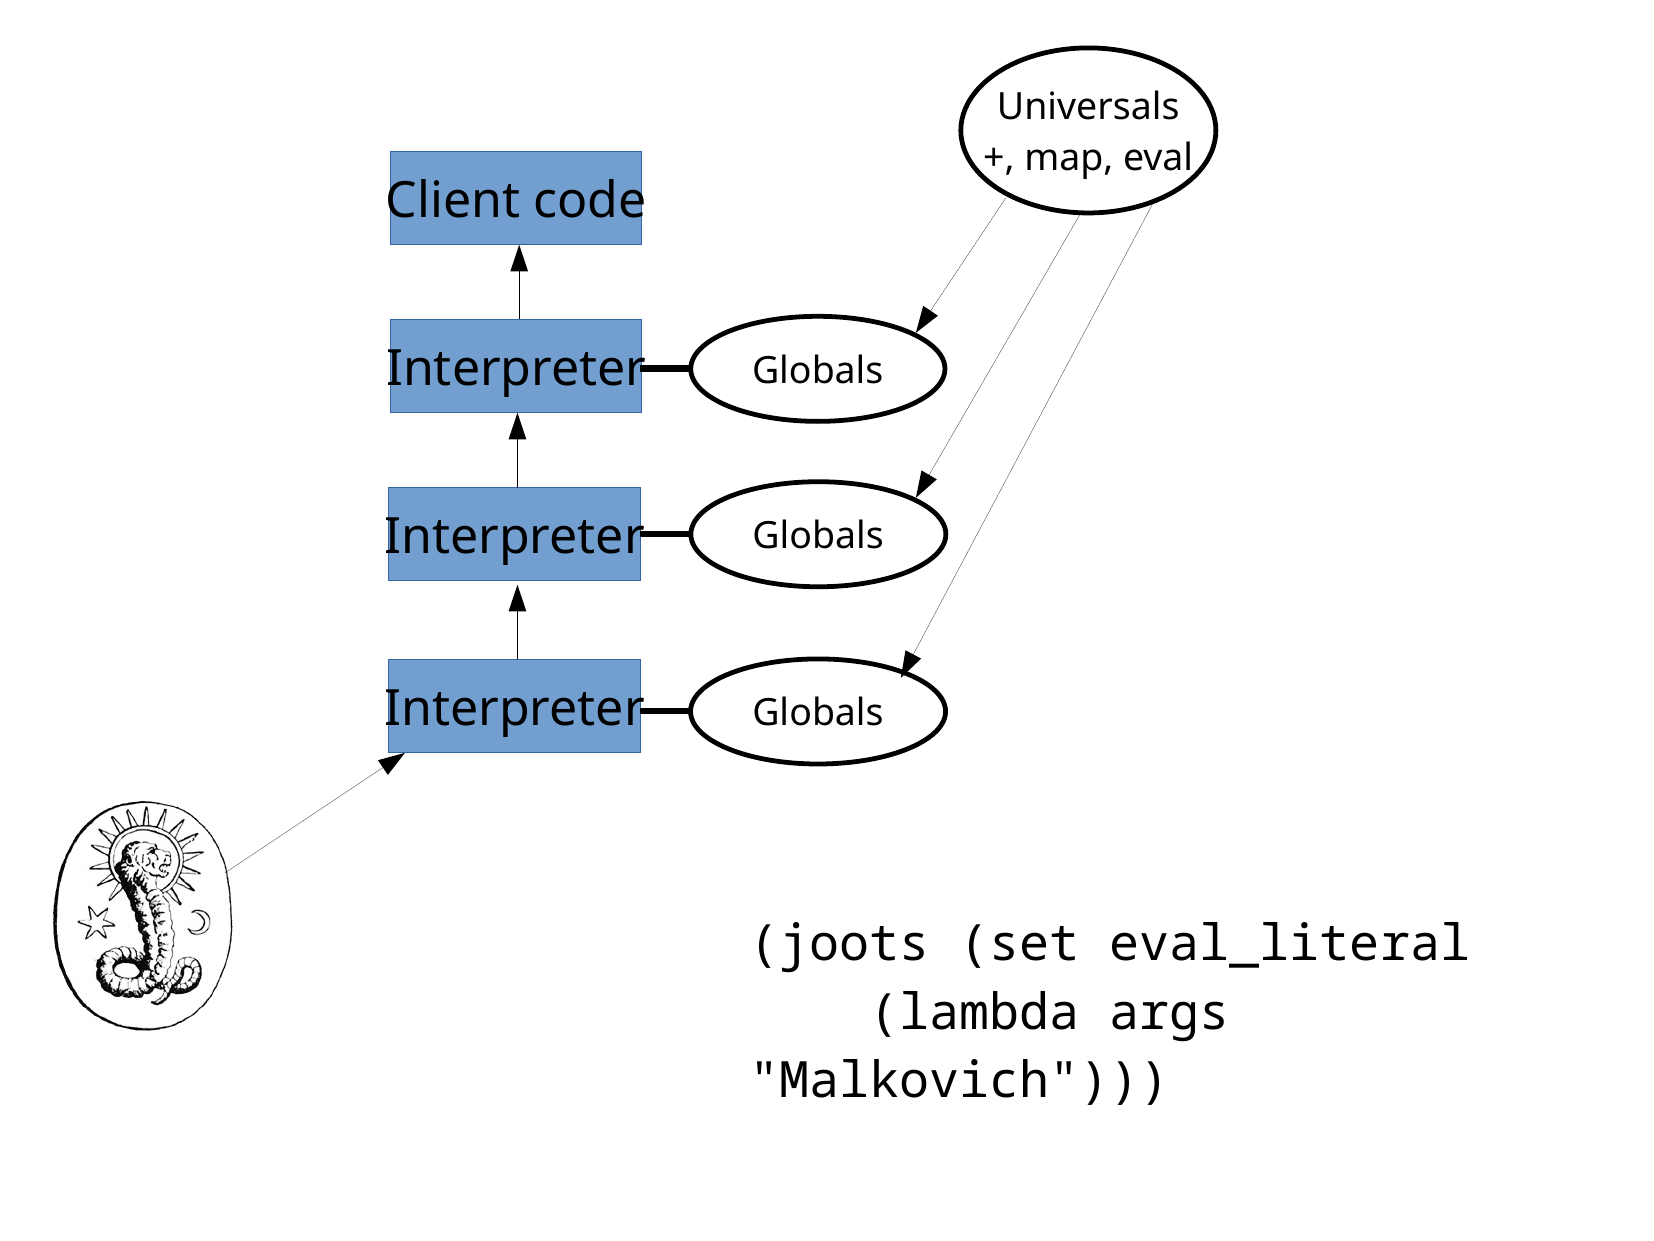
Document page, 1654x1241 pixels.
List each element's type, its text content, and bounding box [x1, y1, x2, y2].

text_box Client code [390, 151, 642, 245]
text_box Globals [690, 316, 946, 422]
text_box Interpreter [388, 487, 641, 581]
text_box Globals [691, 481, 946, 587]
text_box Universals +, map, eval [960, 47, 1216, 213]
picture [45, 767, 240, 1066]
text_box Interpreter [390, 319, 642, 413]
text_box (joots (set eval_literal (lambda args "Malkovich"))) [735, 900, 1576, 1150]
text_box Globals [690, 658, 946, 764]
text_box Interpreter [388, 659, 641, 753]
